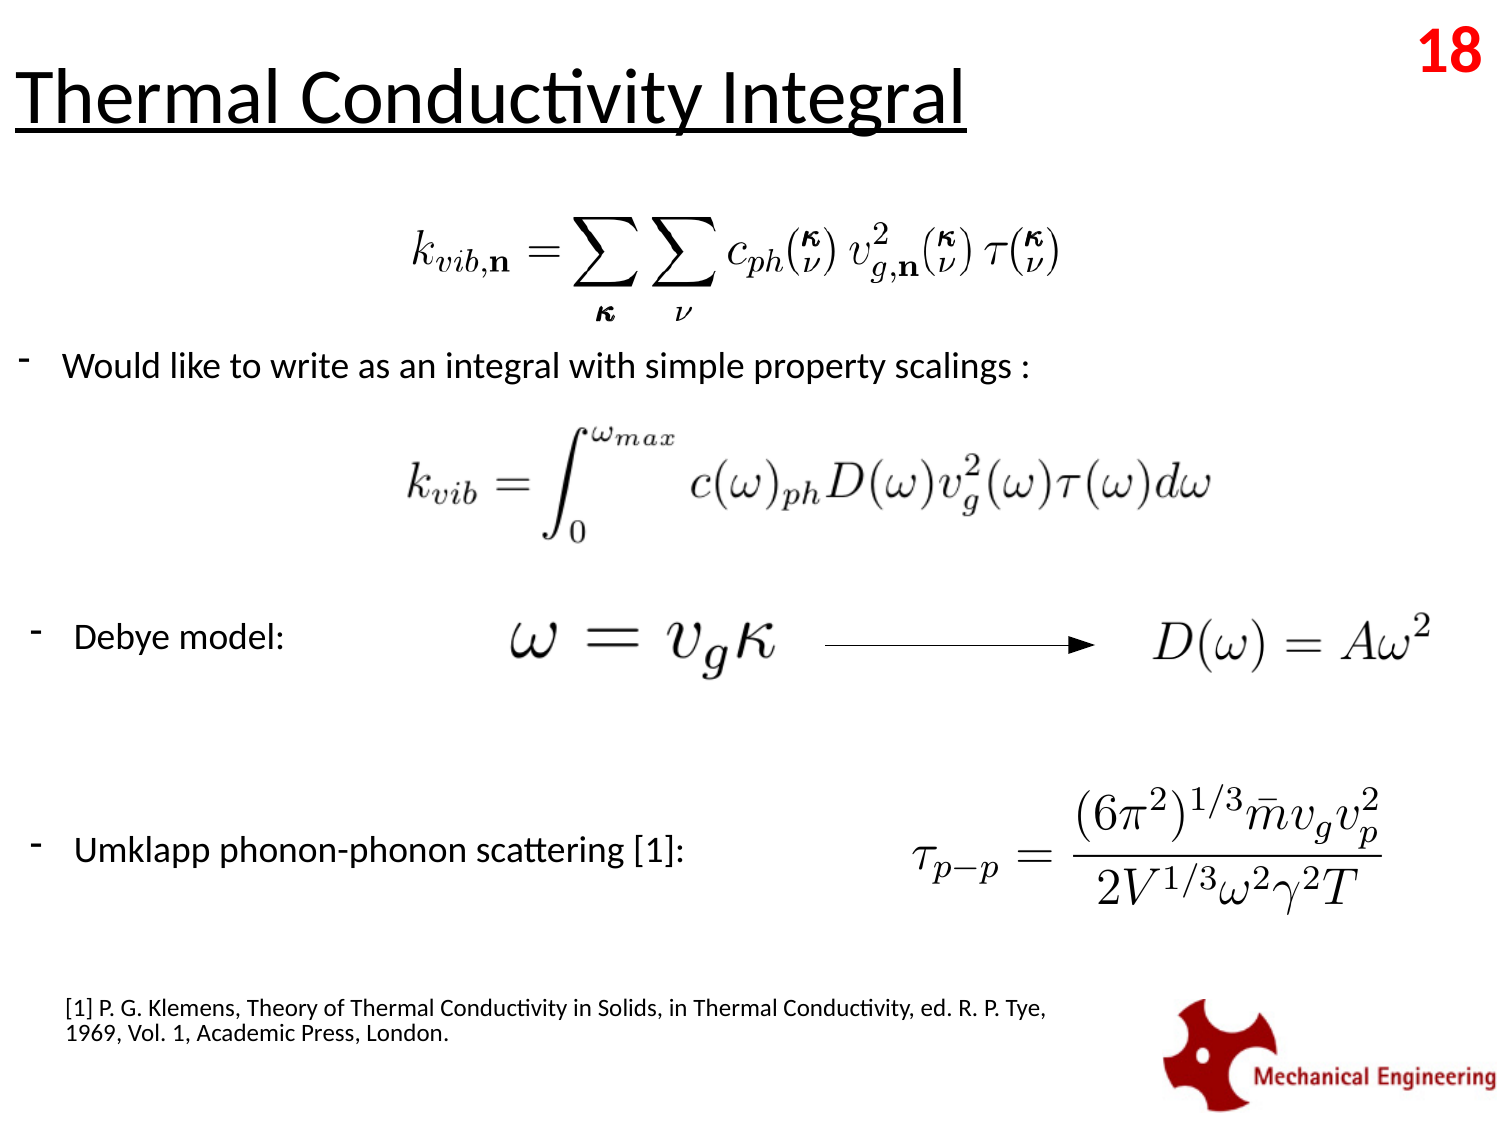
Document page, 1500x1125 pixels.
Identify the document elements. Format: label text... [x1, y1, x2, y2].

picture [495, 604, 796, 698]
text_box 18 [1400, 0, 1499, 93]
picture [390, 414, 1216, 545]
picture [1133, 598, 1434, 685]
picture [900, 771, 1388, 928]
text_box Would like to write as an integral with simple property scalings : [3, 333, 1369, 394]
text_box Umklapp phonon-phonon scattering [1]: [15, 817, 856, 878]
picture [1162, 999, 1497, 1113]
title Thermal Conductivity Integral [0, 0, 1351, 186]
text_box [1] P. G. Klemens, Theory of Thermal Conductivity in Solids, in Thermal Conductivity, ed. R. P. Tye, 1969, Vol. 1, Academic Press, London. [15, 990, 1081, 1111]
text_box Debye model: [15, 604, 495, 665]
picture [390, 191, 1066, 332]
